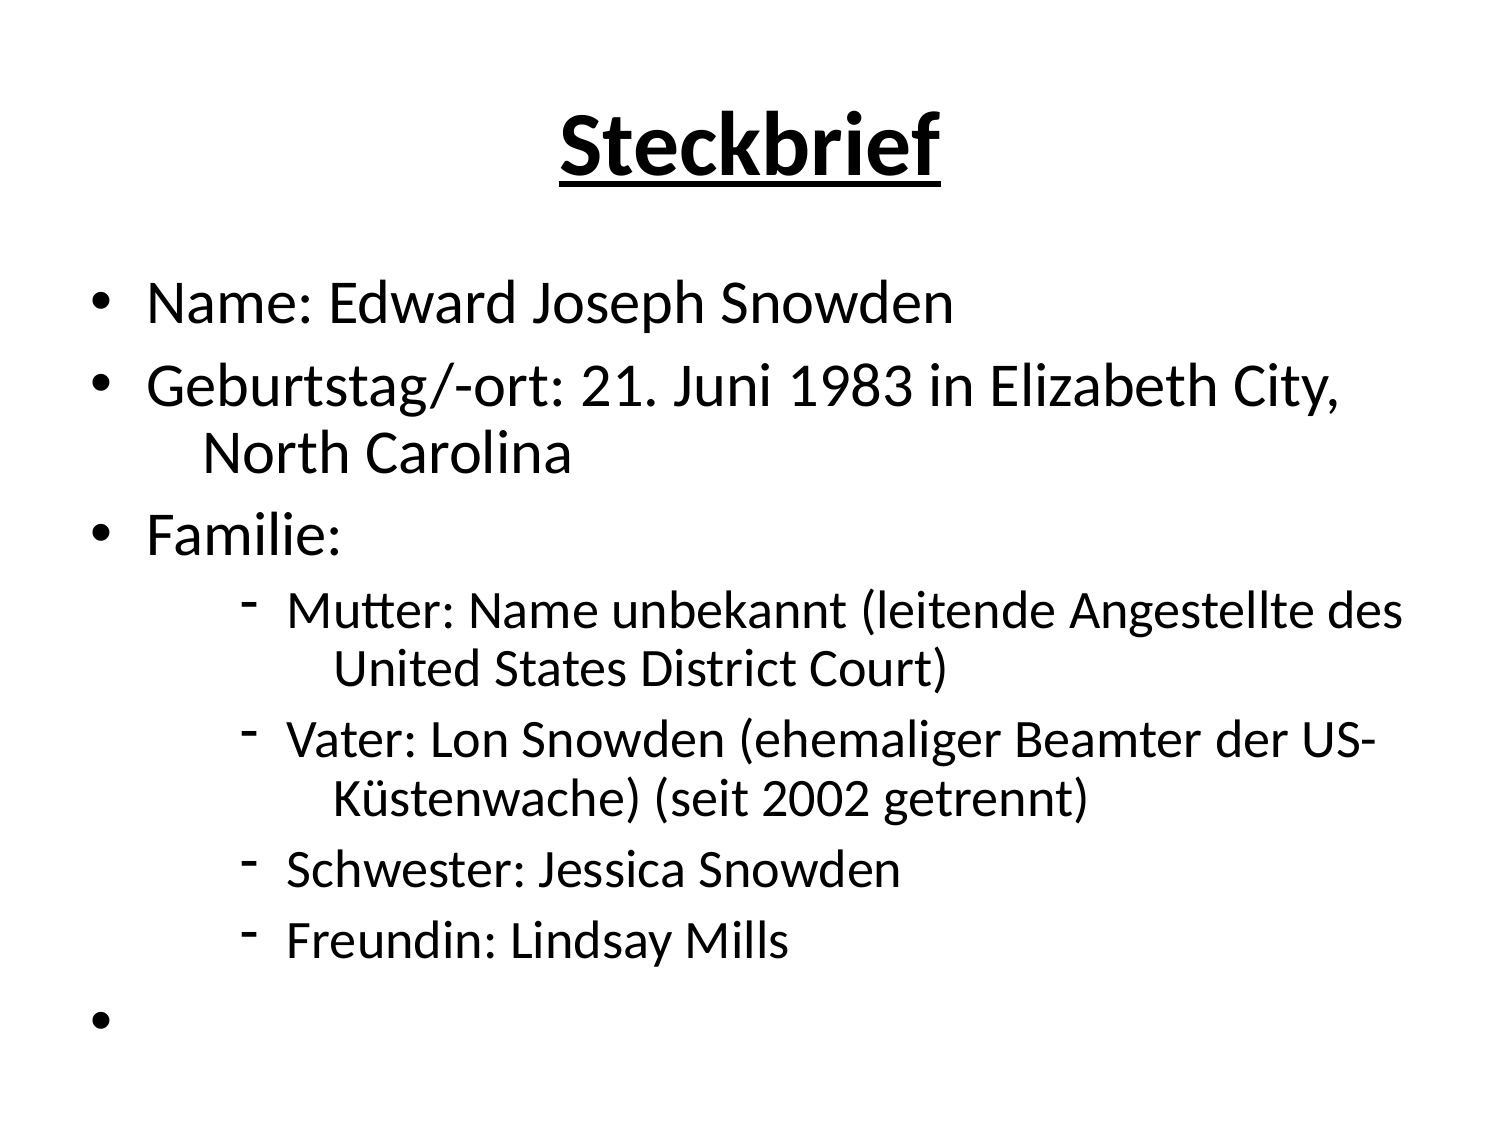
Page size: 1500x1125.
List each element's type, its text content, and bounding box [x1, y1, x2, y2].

title Steckbrief [75, 45, 1426, 233]
list Name: Edward Joseph Snowden Geburtstag/-ort: 21. Juni 1983 in Elizabeth City, North Carolina Familie: Mutter: Name unbekannt (leitende Angestellte des United States District Court) Vater: Lon Snowden (ehemaliger Beamter der US-Küstenwache) (seit 2002 getrennt) Schwester: Jessica Snowden Freundin: Lindsay Mills [75, 262, 1426, 1005]
